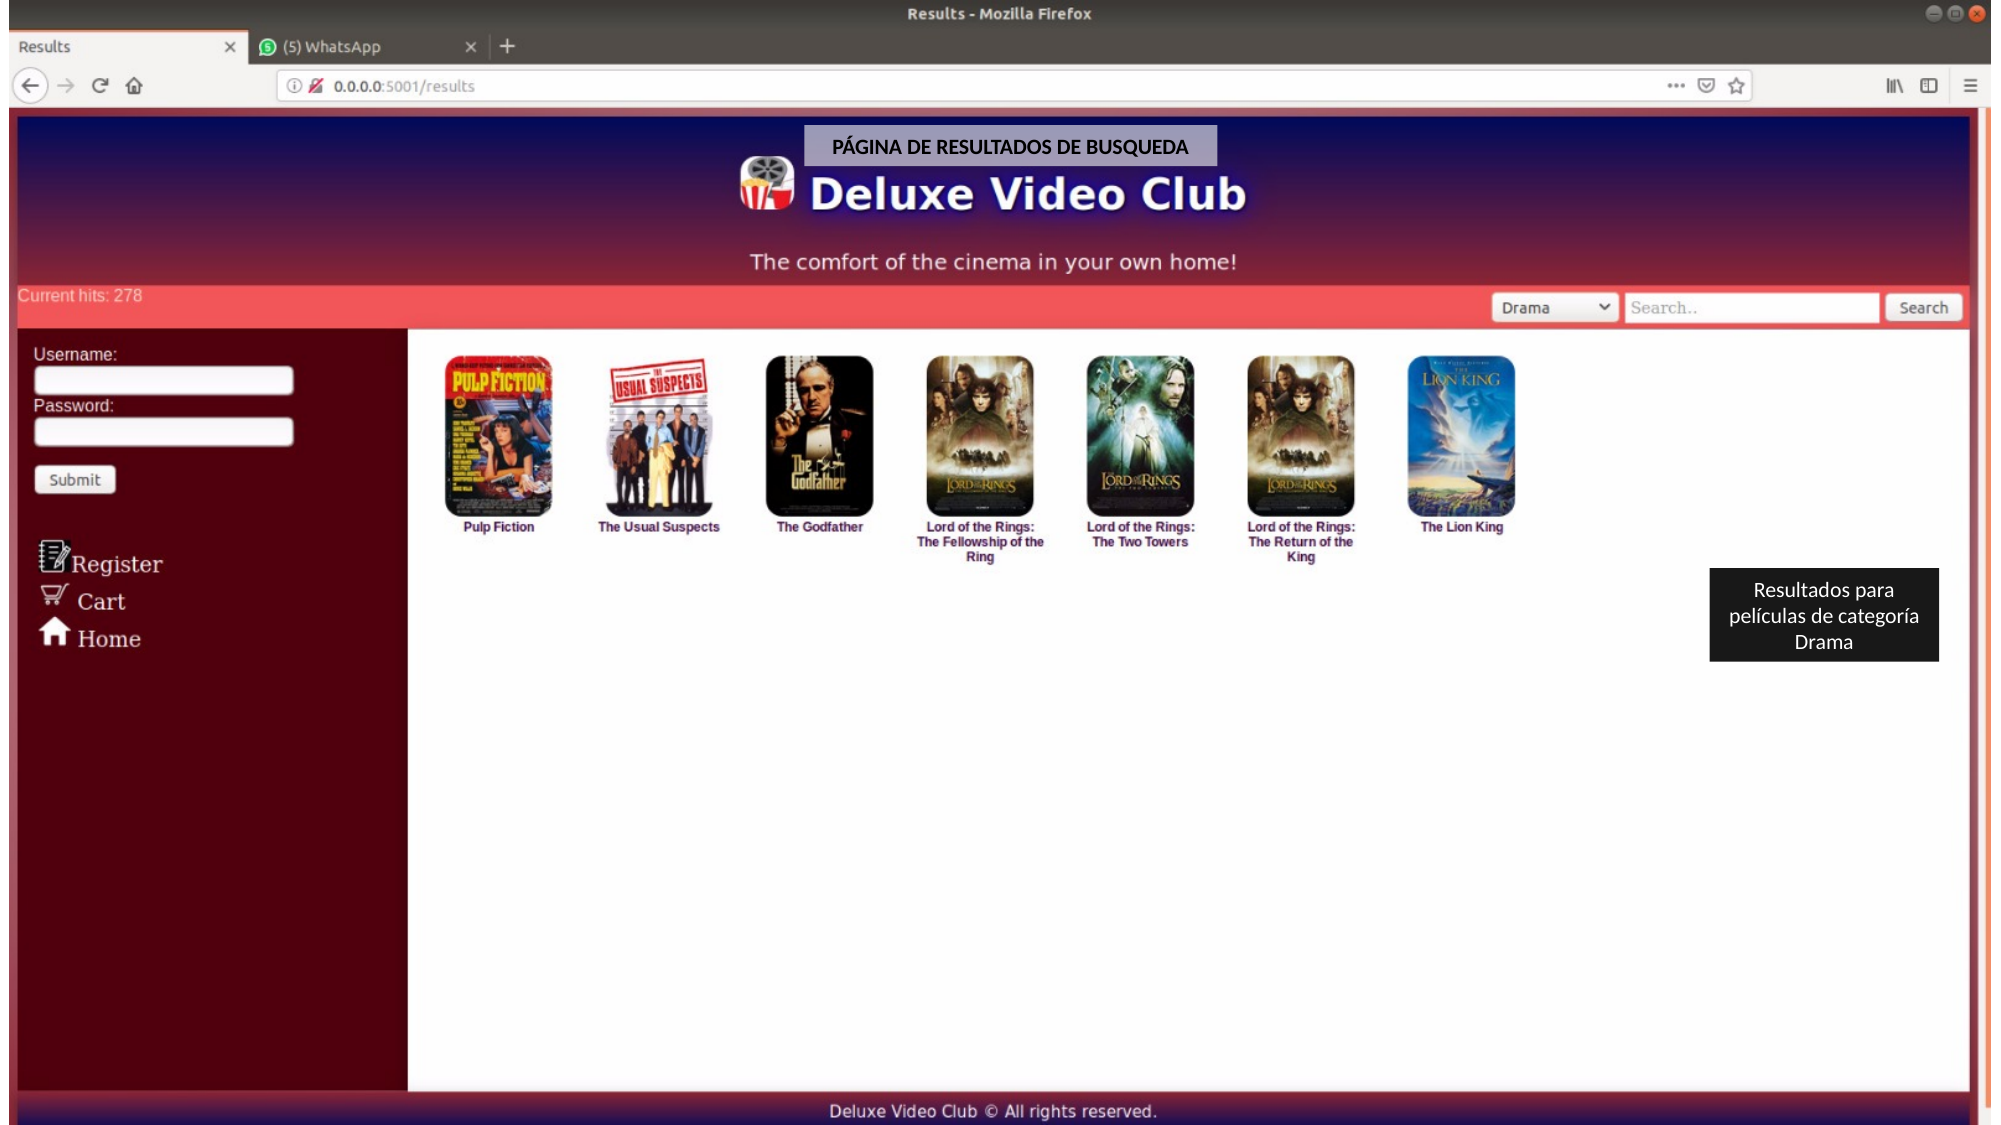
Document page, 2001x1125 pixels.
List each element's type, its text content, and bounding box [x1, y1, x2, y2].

text_box Resultados para películas de categoría Drama [1709, 568, 1940, 662]
picture [9, 0, 1991, 1125]
text_box PÁGINA DE RESULTADOS DE BUSQUEDA [804, 125, 1218, 167]
